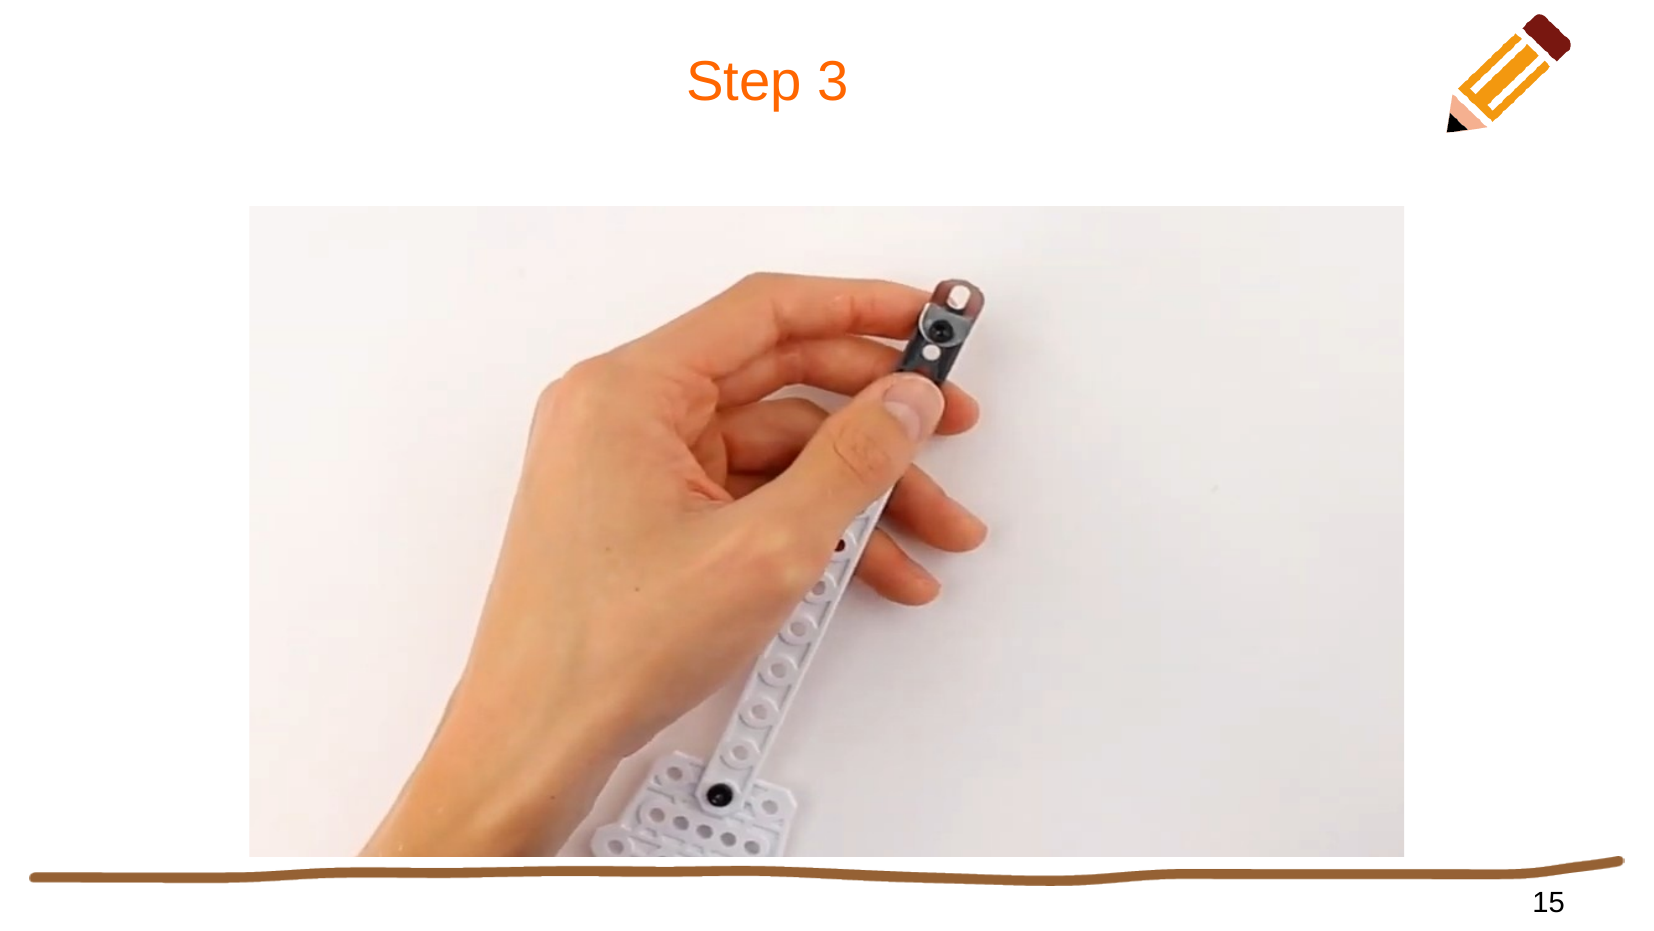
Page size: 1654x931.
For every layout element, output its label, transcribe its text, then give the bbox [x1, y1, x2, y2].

picture [1446, 14, 1571, 133]
picture [29, 206, 1625, 886]
title Step 3 [88, 29, 1447, 133]
